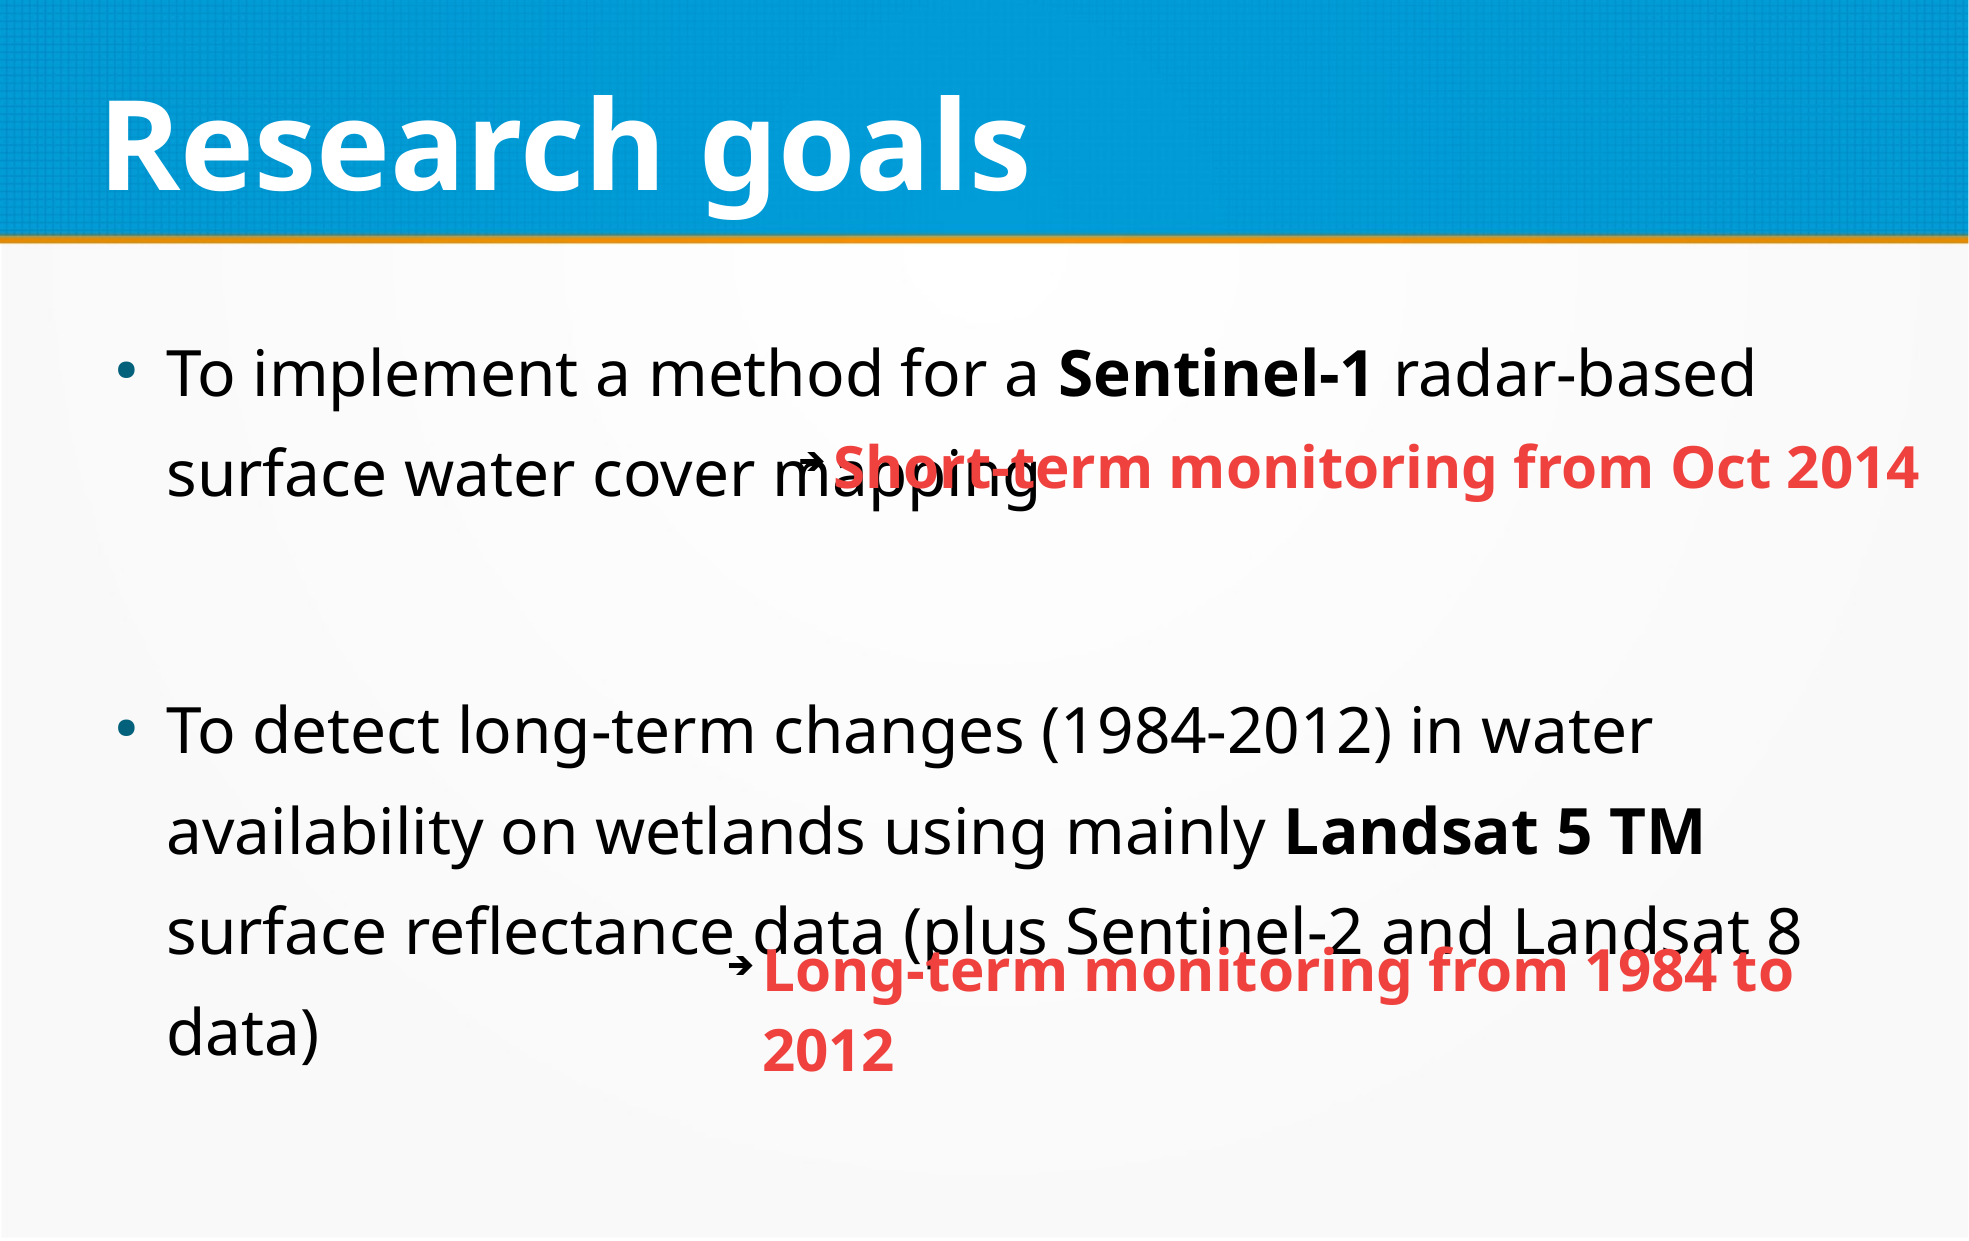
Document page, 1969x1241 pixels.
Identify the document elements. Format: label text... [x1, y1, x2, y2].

text_box Short-term monitoring from Oct 2014 [792, 423, 1969, 508]
picture [0, 233, 1969, 1241]
title Research goals [98, 19, 1870, 227]
text_box Long-term monitoring from 1984 to 2012 [720, 929, 1861, 1088]
list To implement a method for a Sentinel-1 radar-based surface water cover mapping To detect long-term changes (1984-2012) in water availability on wetlands using mainly Landsat 5 TM surface reflectance data (plus Sentinel-2 and Landsat 8 data) [98, 315, 1861, 1081]
